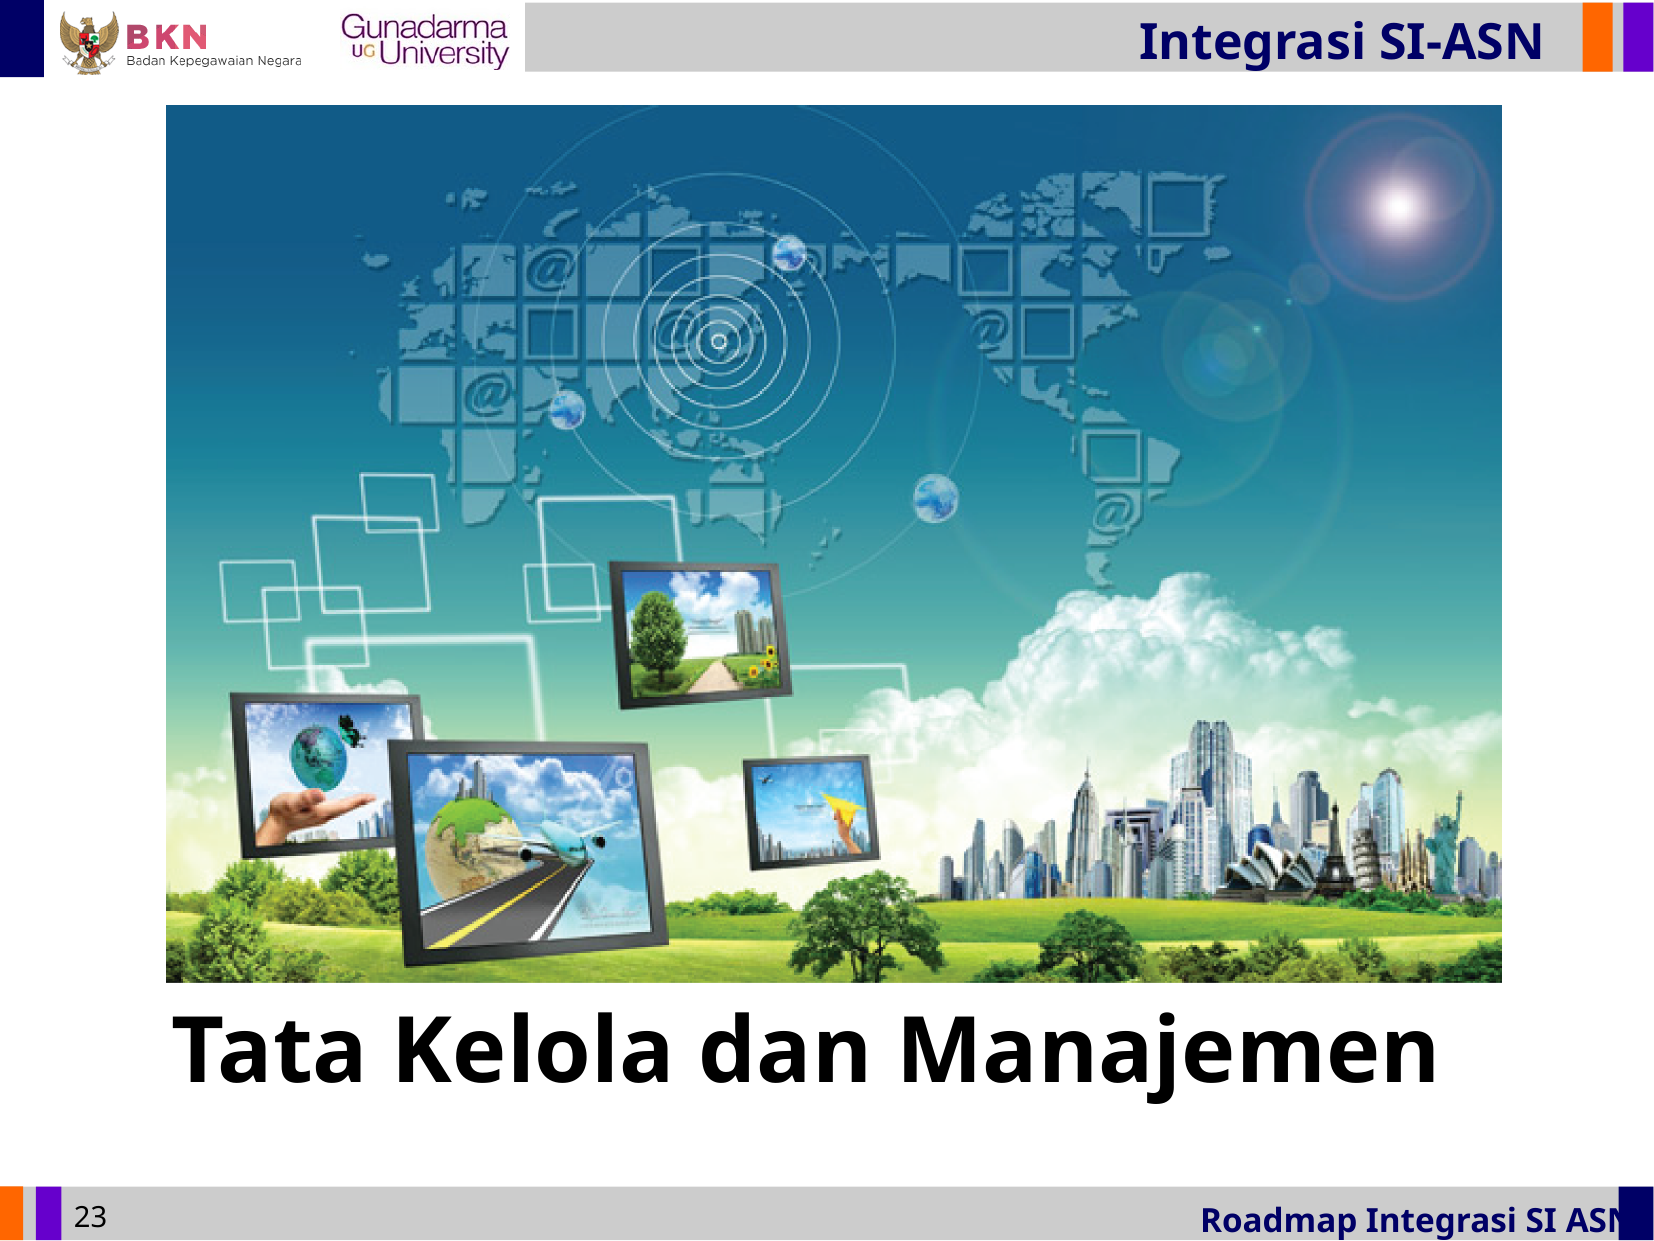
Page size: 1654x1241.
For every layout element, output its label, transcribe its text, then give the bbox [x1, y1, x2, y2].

picture [60, 11, 301, 75]
picture [340, 0, 510, 70]
picture [166, 105, 1502, 983]
title Tata Kelola dan Manajemen [62, 983, 1576, 1111]
